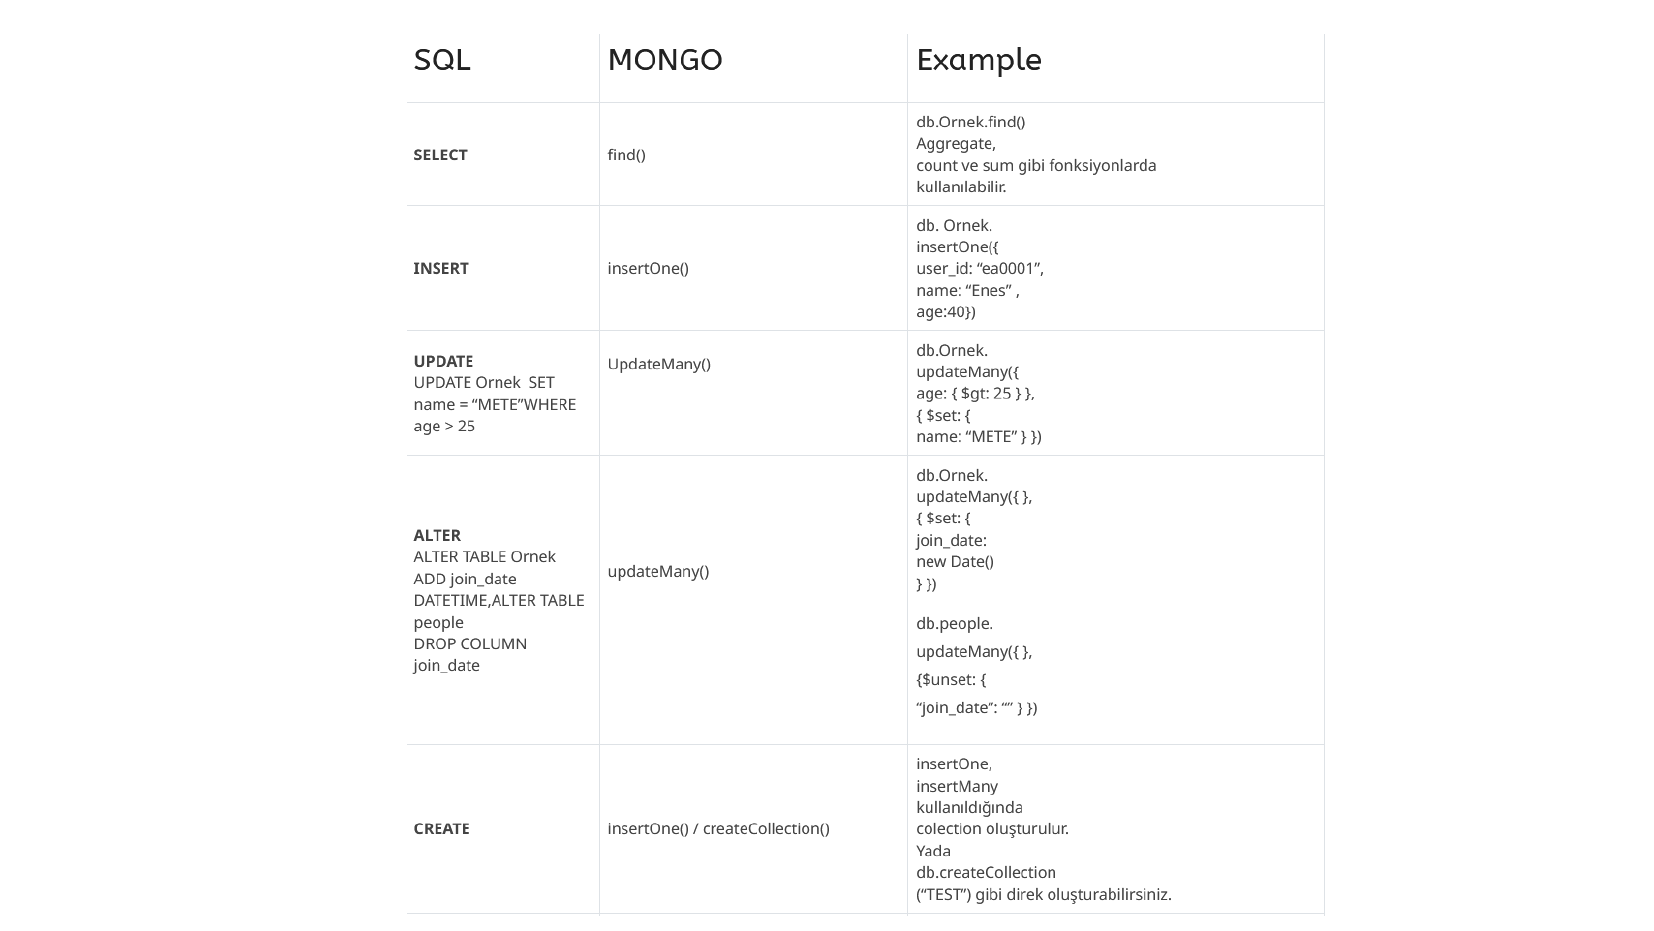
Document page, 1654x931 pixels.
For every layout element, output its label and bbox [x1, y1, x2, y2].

picture [407, 34, 1329, 916]
